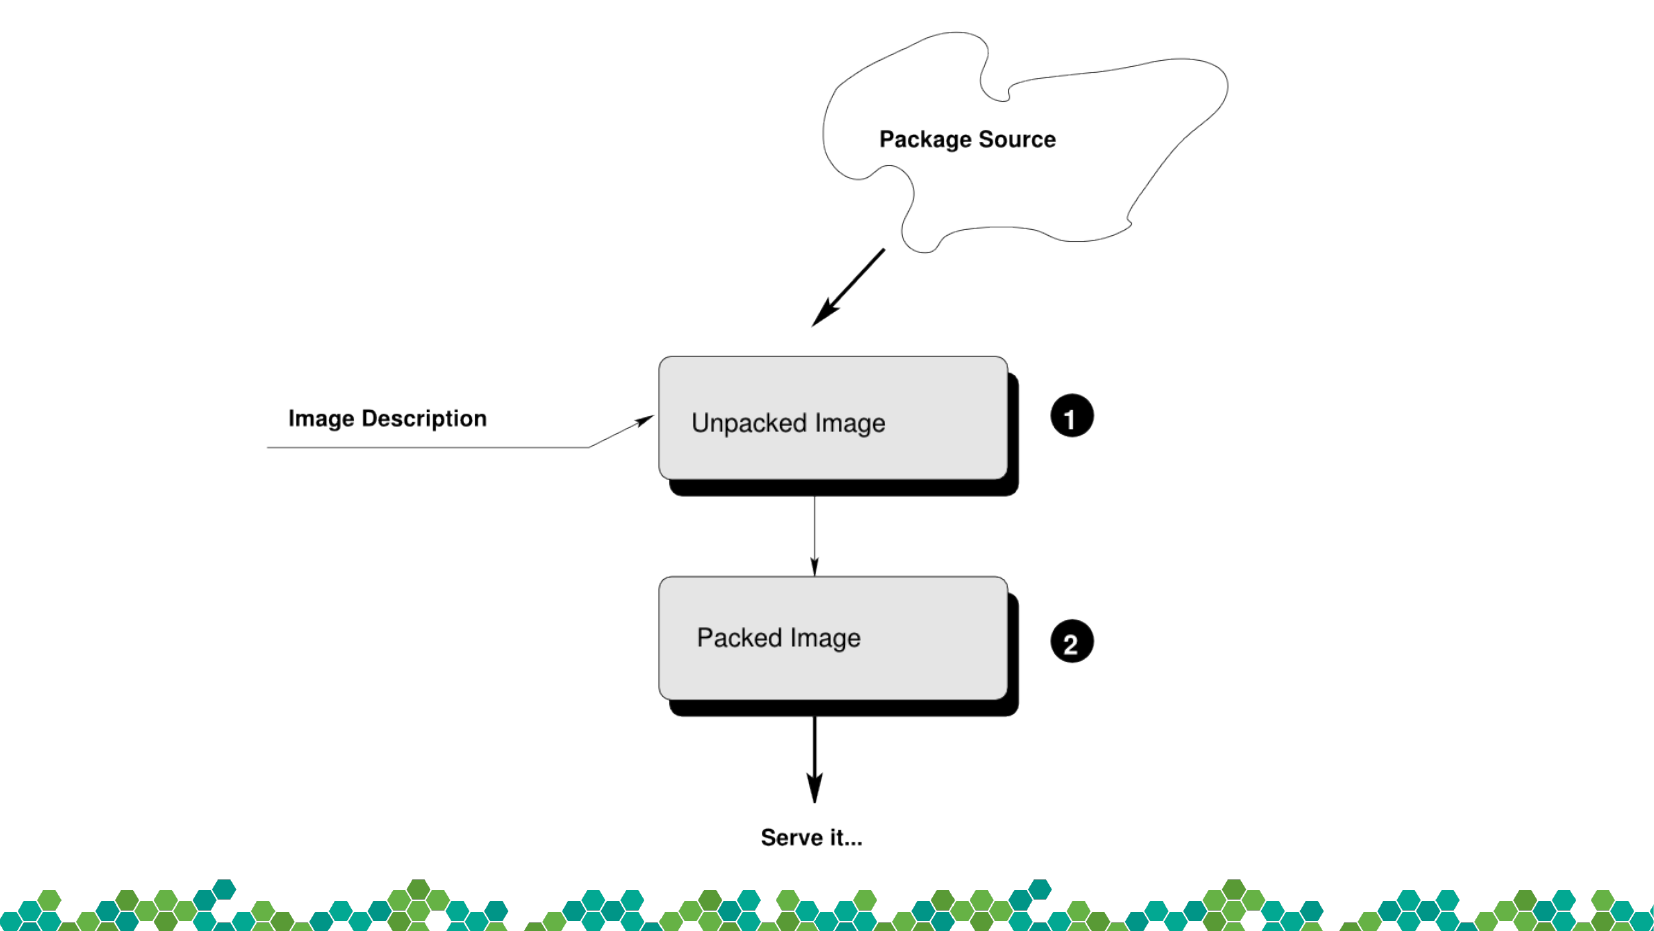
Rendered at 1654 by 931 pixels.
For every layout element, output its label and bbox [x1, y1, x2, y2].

picture [0, 871, 1654, 931]
picture [265, 31, 1230, 847]
